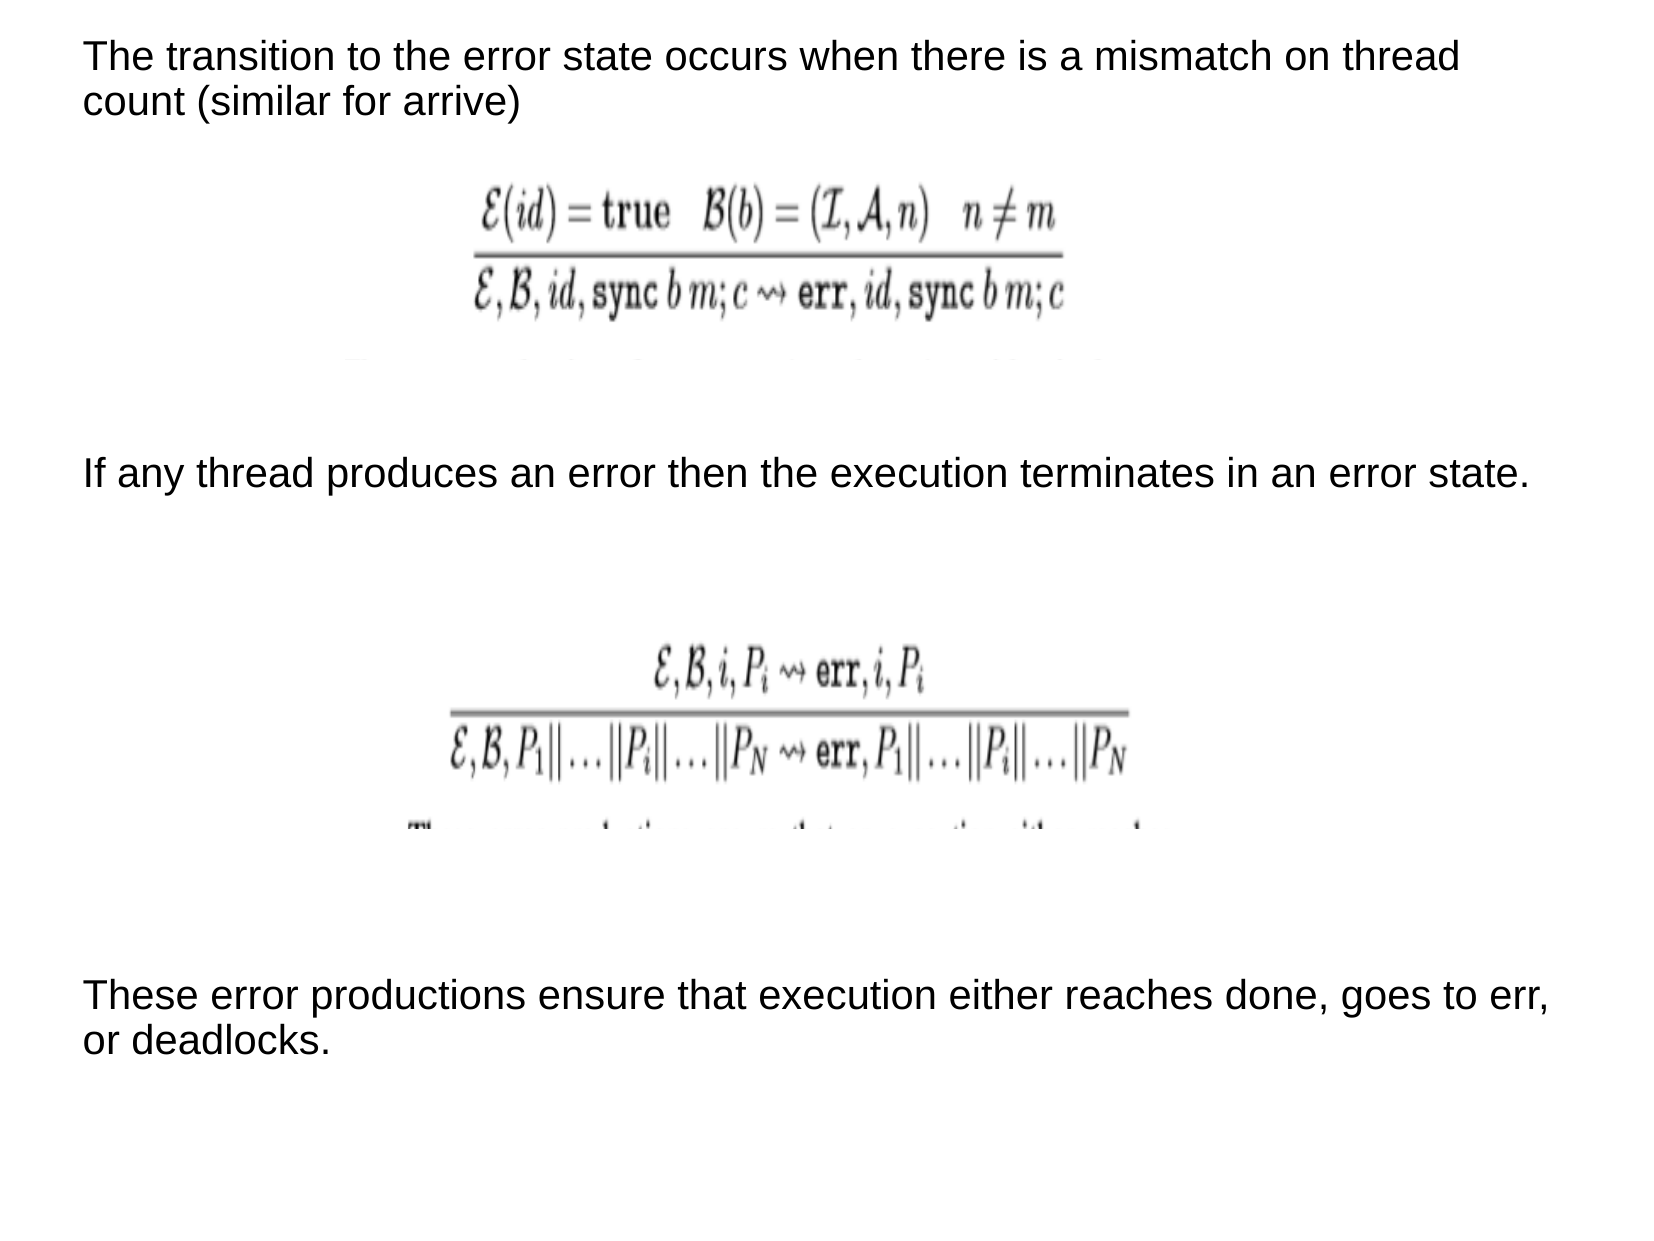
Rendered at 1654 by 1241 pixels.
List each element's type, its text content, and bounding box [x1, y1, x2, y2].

list The transition to the error state occurs when there is a mismatch on thread count (similar for arrive) If any thread produces an error then the execution terminates in an error state. These error productions ensure that execution either reaches done, goes to err, or deadlocks. [82, 34, 1571, 1108]
picture [345, 164, 1205, 360]
picture [371, 620, 1179, 829]
